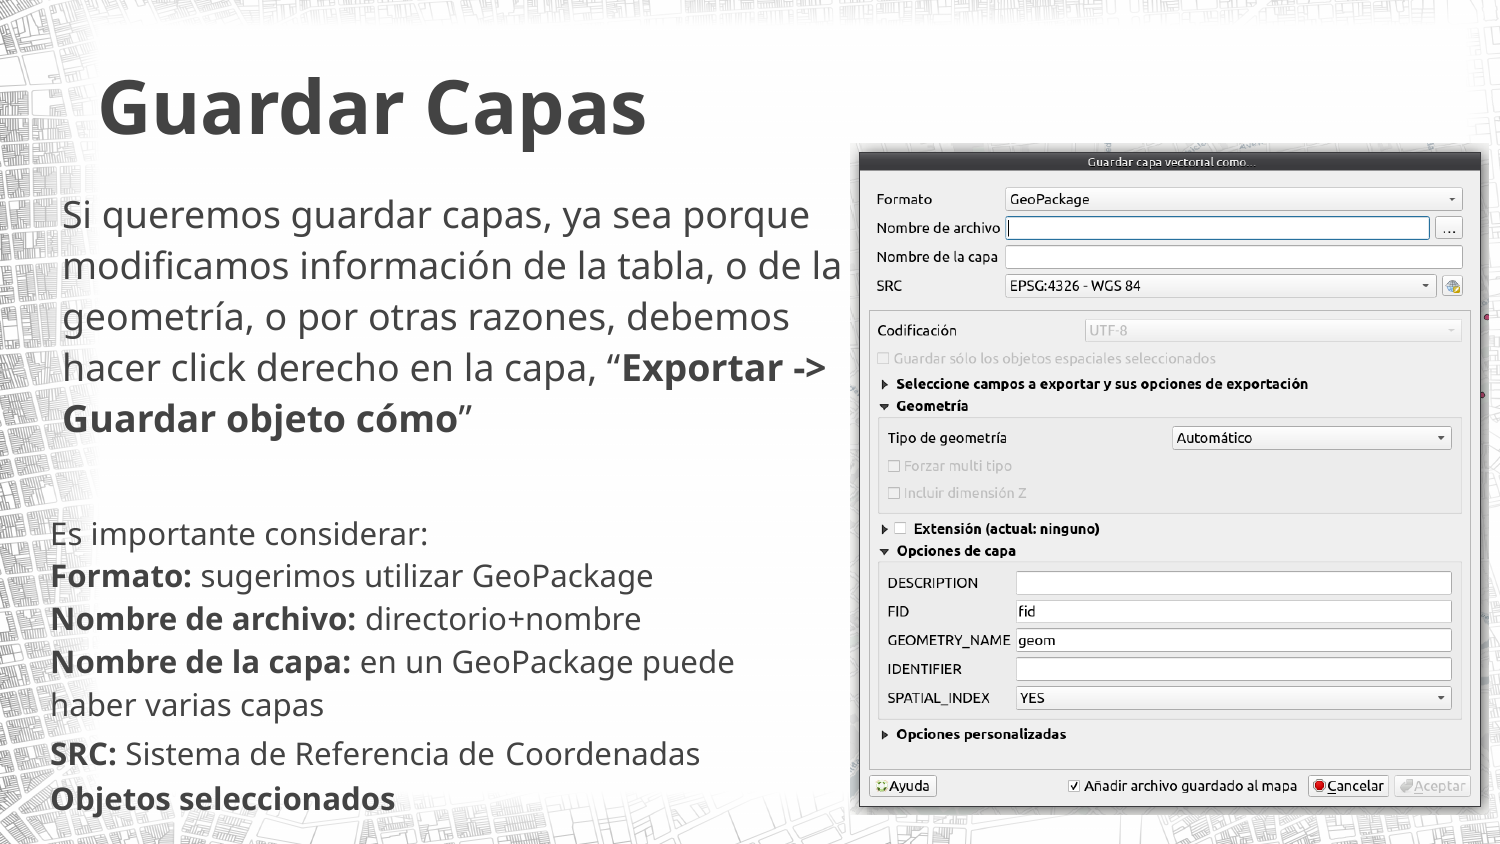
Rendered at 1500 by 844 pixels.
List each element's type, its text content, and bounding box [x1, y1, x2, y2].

text_box Si queremos guardar capas, ya sea porque modificamos información de la tabla, o de la geometría, o por otras razones, debemos hacer click derecho en la capa, “Exportar -> Guardar objeto cómo” [47, 180, 850, 485]
text_box Es importante considerar: Formato: sugerimos utilizar GeoPackage Nombre de archivo: directorio+nombre Nombre de la capa: en un GeoPackage puede haber varias capas SRC: Sistema de Referencia de Coordenadas Objetos seleccionados [35, 504, 839, 844]
picture [0, 0, 1500, 844]
text_box Guardar Capas [82, 47, 745, 168]
